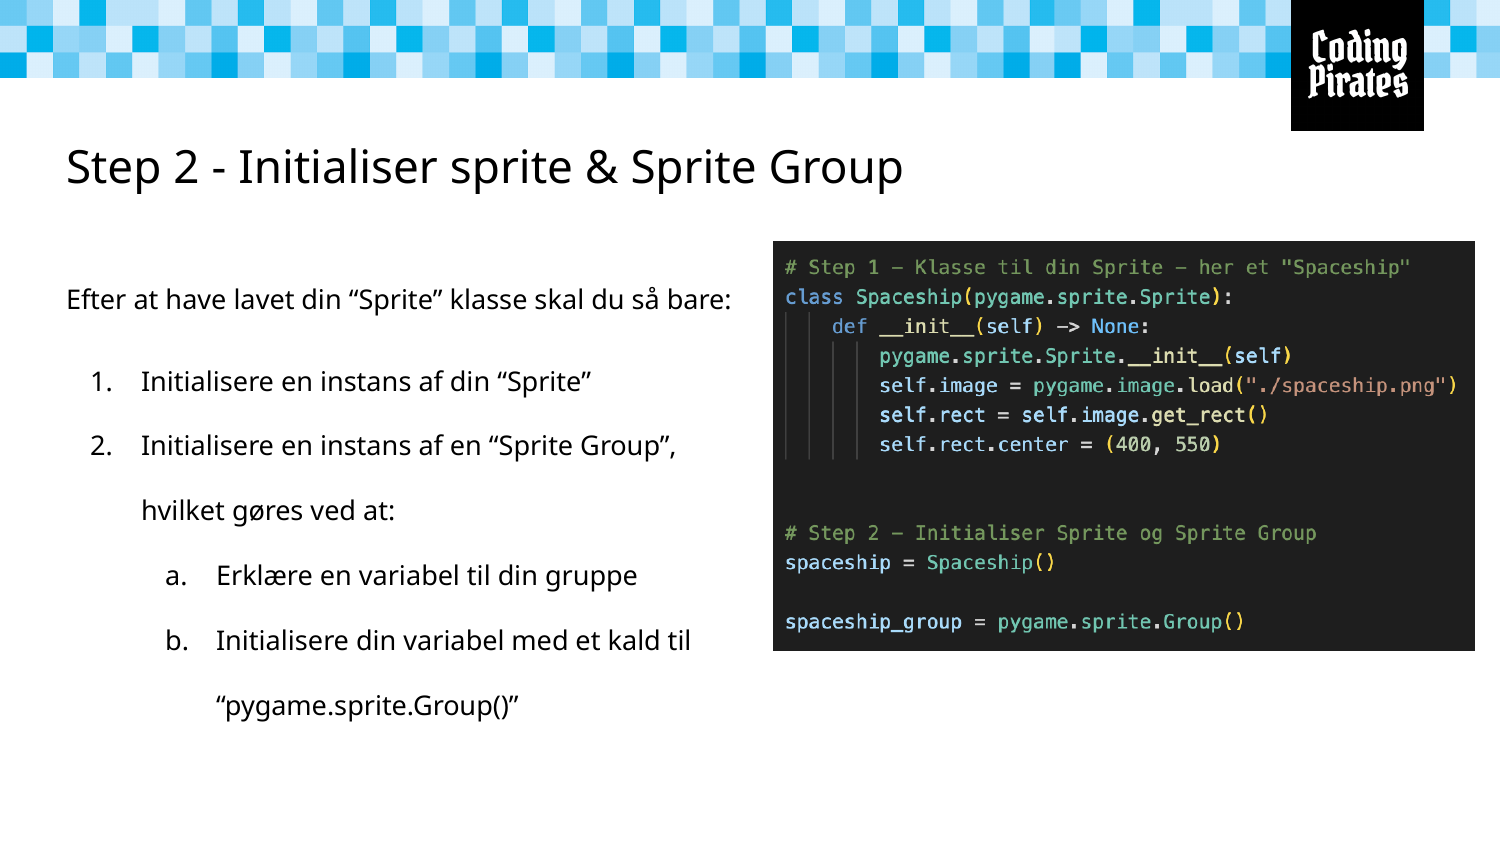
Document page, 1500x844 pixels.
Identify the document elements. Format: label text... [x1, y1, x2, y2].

picture [1291, 0, 1424, 131]
picture [0, 0, 1056, 78]
list Efter at have lavet din “Sprite” klasse skal du så bare: Initialisere en instans af din “Sprite” Initialisere en instans af en “Sprite Group”, hvilket gøres ved at: Erklære en variabel til din gruppe Initialisere din variabel med et kald til “pygame.sprite.Group()” [51, 234, 749, 800]
title Step 2 - Initialiser sprite & Sprite Group [51, 123, 1388, 217]
picture [773, 241, 1475, 651]
